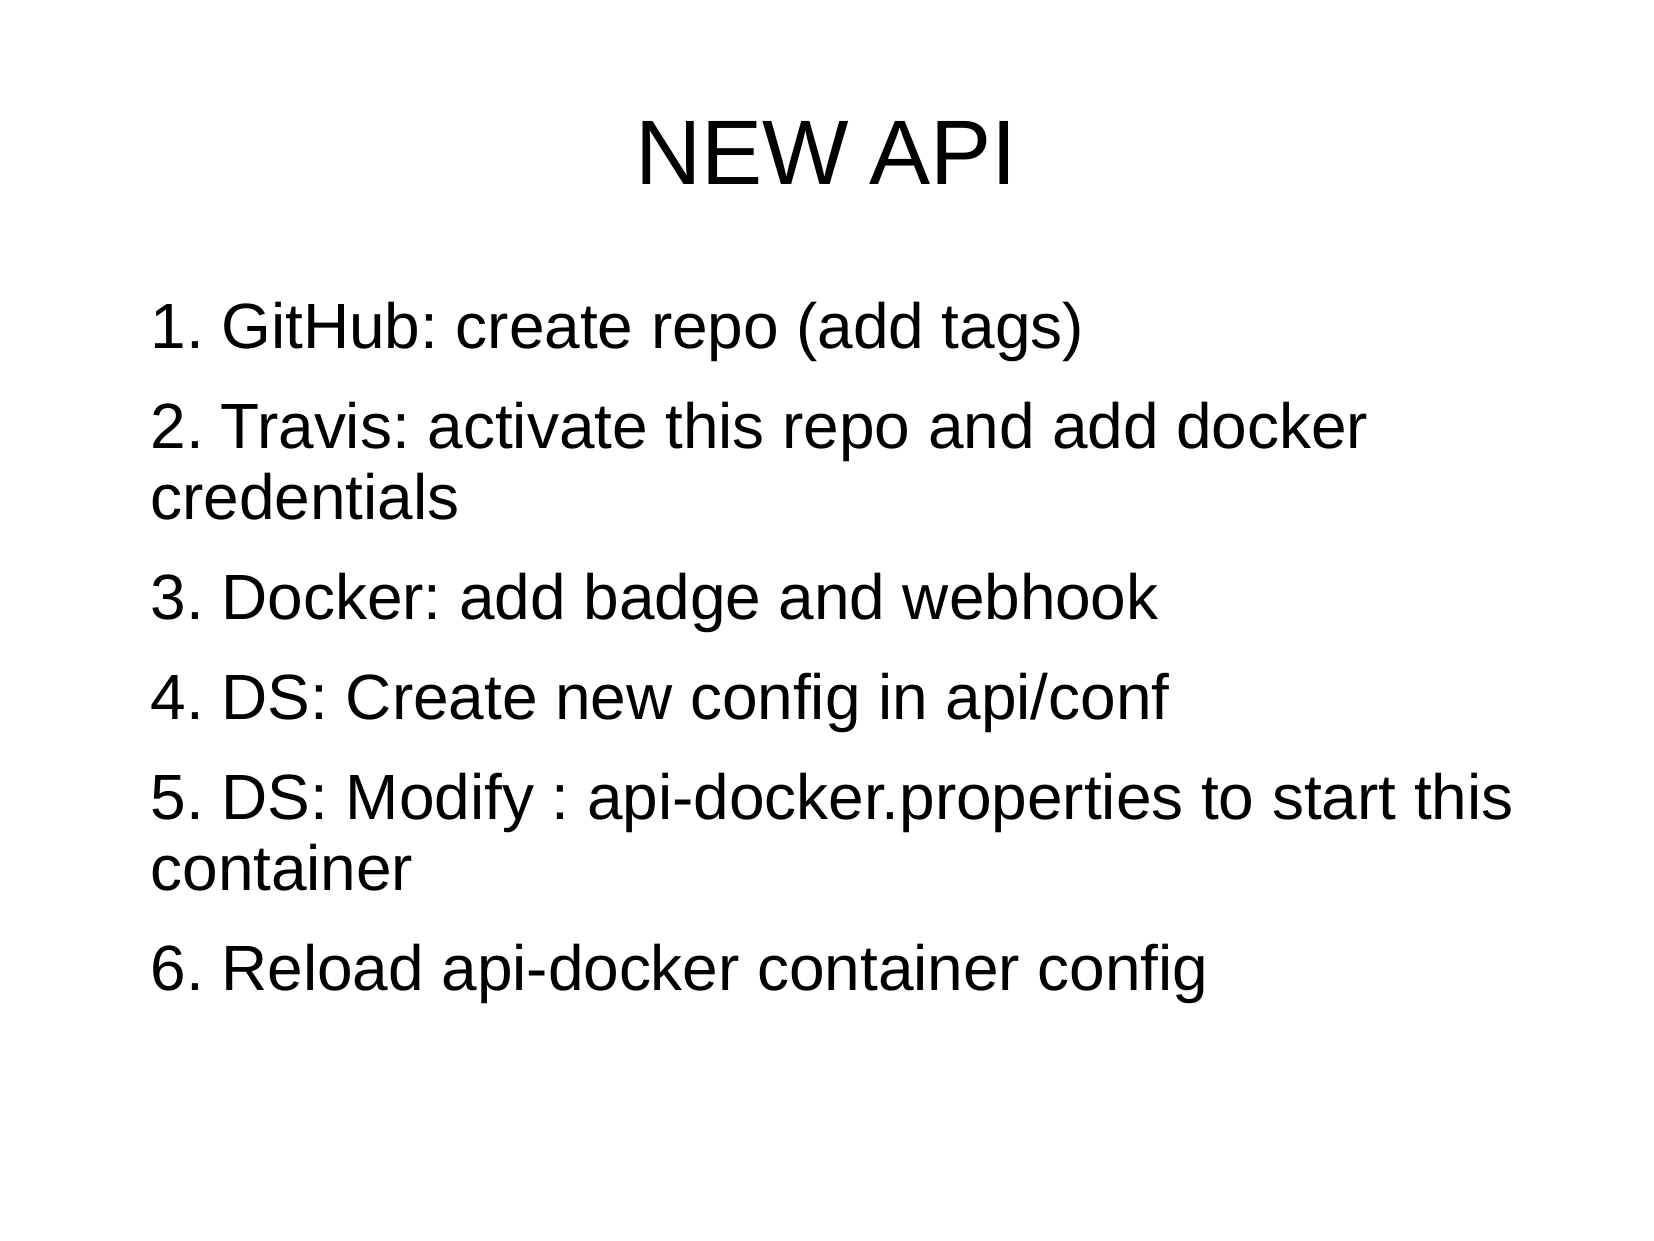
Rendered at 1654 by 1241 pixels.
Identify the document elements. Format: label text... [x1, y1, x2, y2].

list 1. GitHub: create repo (add tags) 2. Travis: activate this repo and add docker credentials 3. Docker: add badge and webhook 4. DS: Create new config in api/conf 5. DS: Modify : api-docker.properties to start this container 6. Reload api-docker container config [82, 290, 1571, 1010]
title NEW API [82, 49, 1571, 257]
